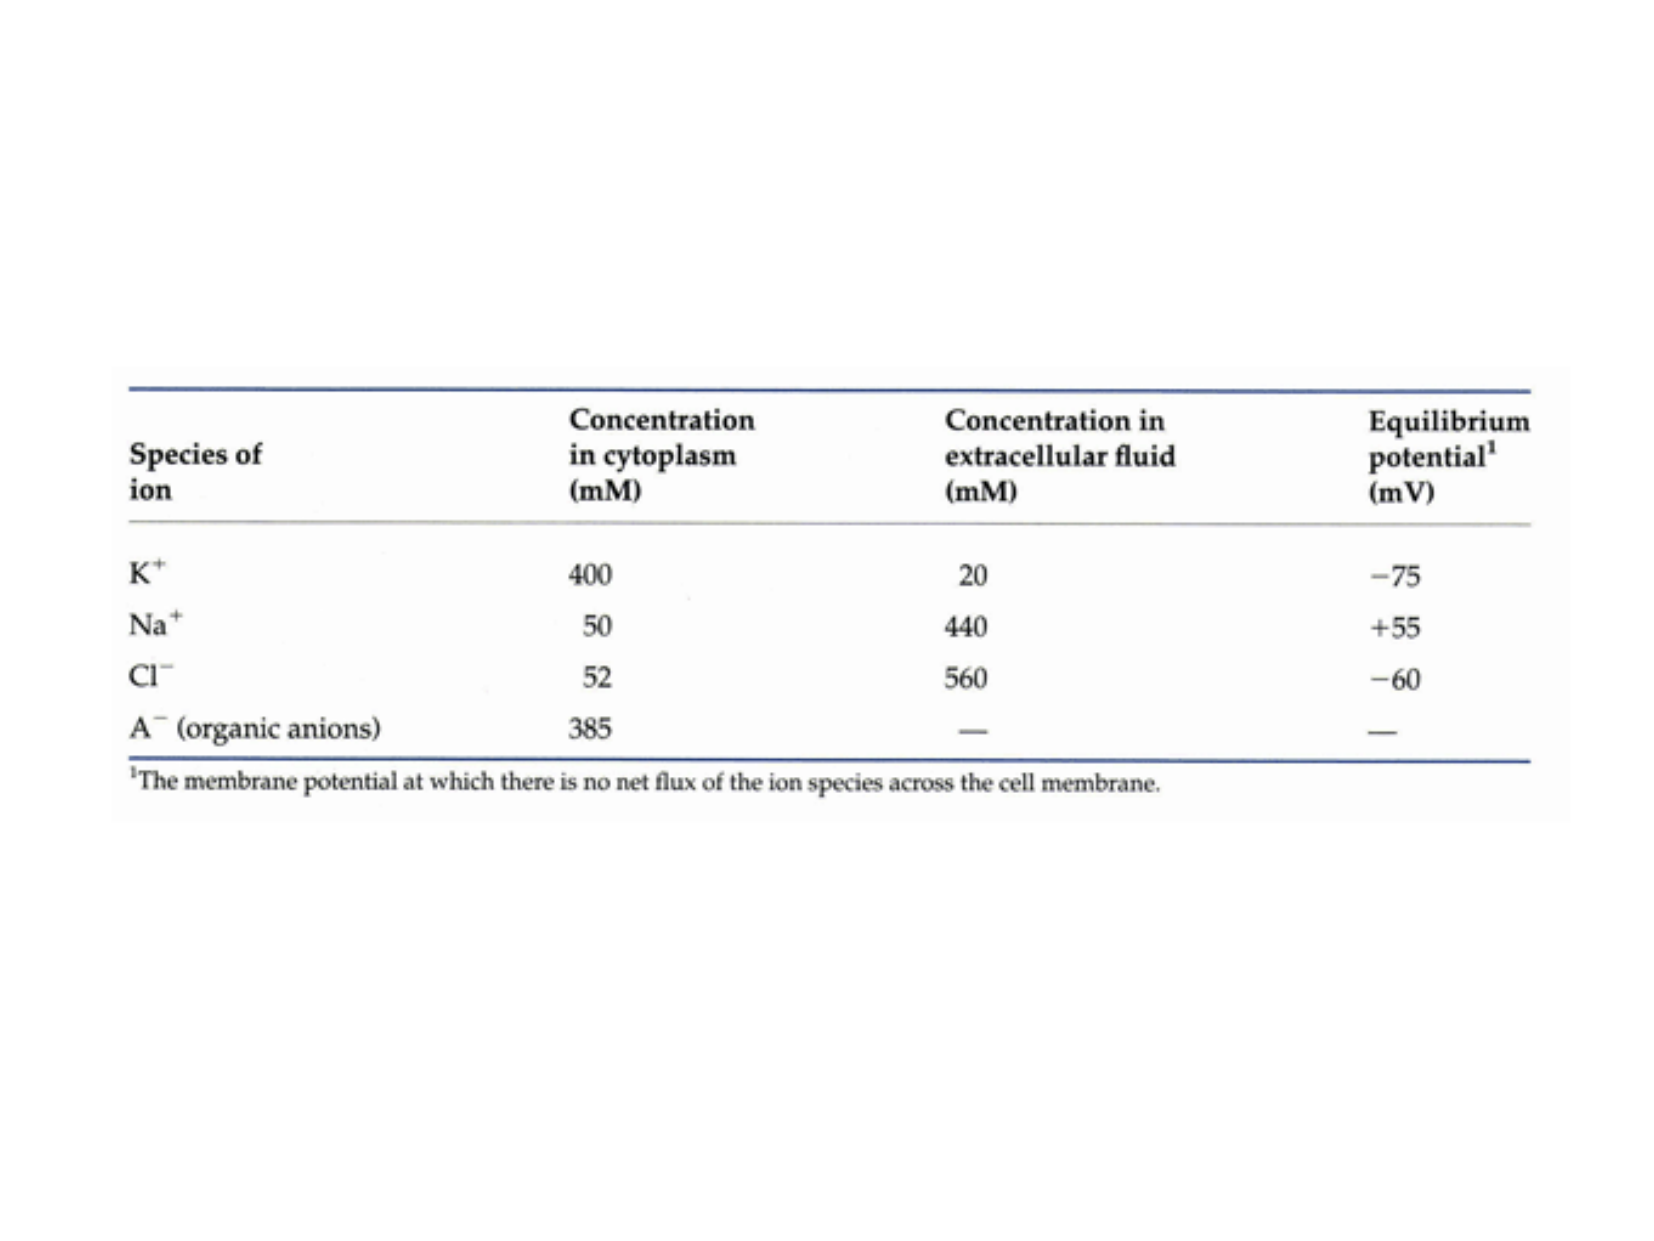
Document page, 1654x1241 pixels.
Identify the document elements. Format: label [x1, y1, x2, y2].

picture [86, 346, 1573, 827]
